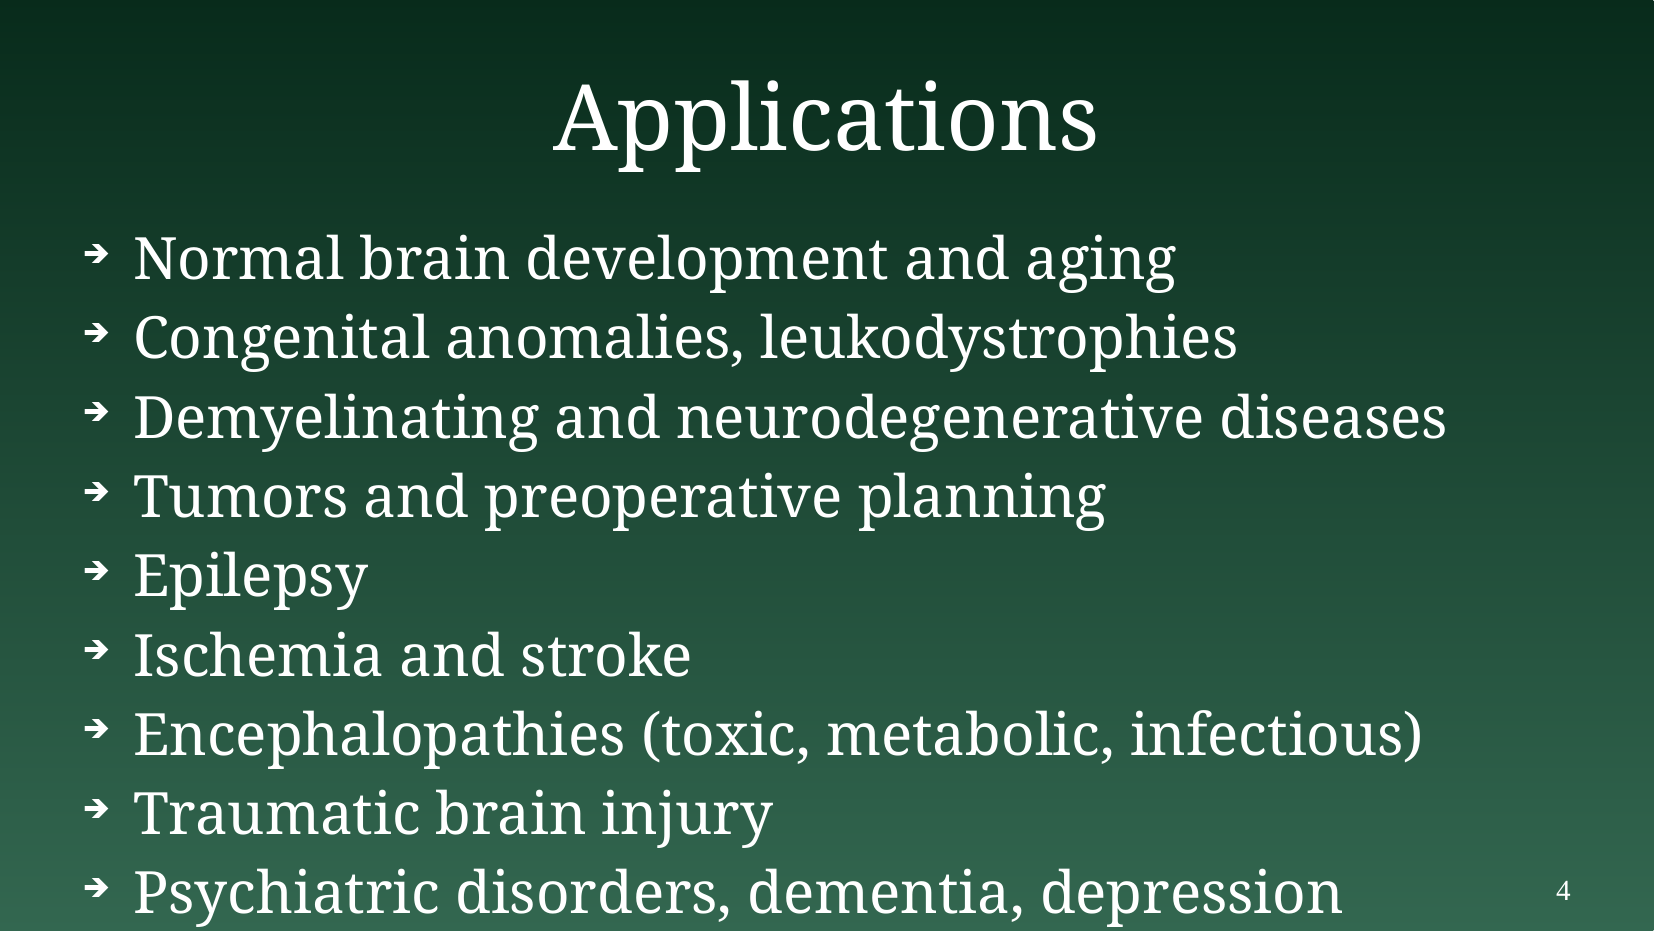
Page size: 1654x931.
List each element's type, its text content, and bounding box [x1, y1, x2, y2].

title Applications [82, 37, 1571, 193]
subtitle Normal brain development and aging Congenital anomalies, leukodystrophies Demyelinating and neurodegenerative diseases Tumors and preoperative planning Epilepsy Ischemia and stroke Encephalopathies (toxic, metabolic, infectious) Traumatic brain injury Psychiatric disorders, dementia, depression Functional connectivity mapping, cognitive neuroscience Spinal cord evaluation [82, 217, 1571, 859]
